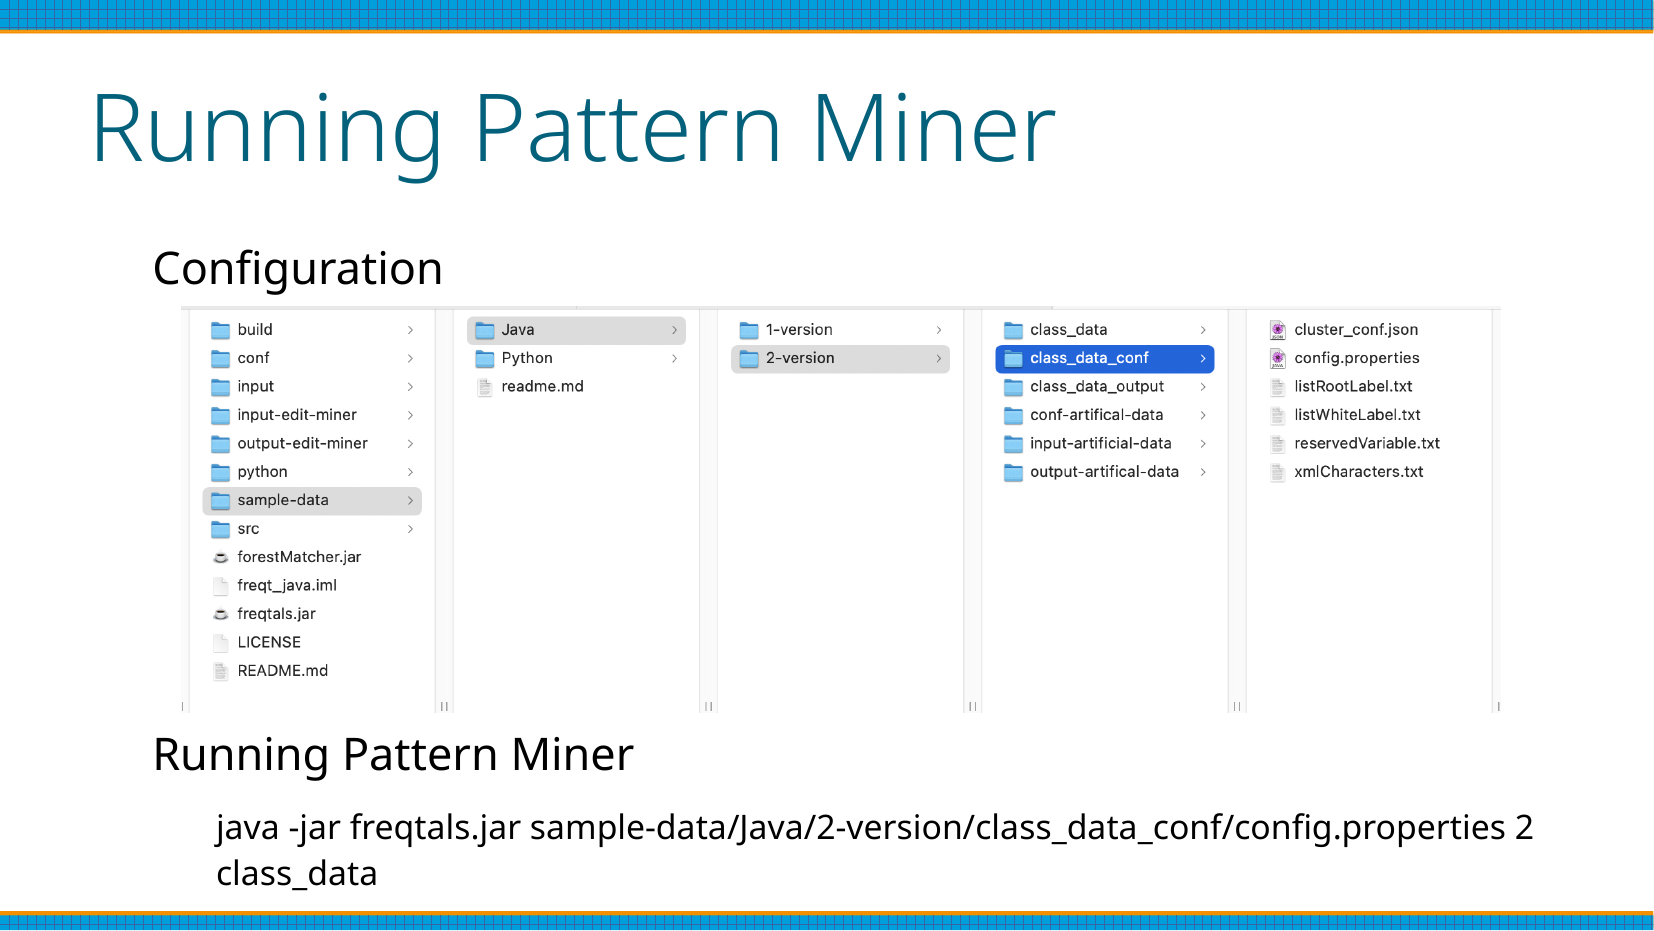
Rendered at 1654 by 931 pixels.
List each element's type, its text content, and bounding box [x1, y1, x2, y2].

title Running Pattern Miner [88, 44, 1565, 207]
picture [181, 306, 1501, 713]
list Configuration Running Pattern Miner java -jar freqtals.jar sample-data/Java/2-version/class_data_conf/config.properties 2 class_data [88, 236, 1565, 901]
